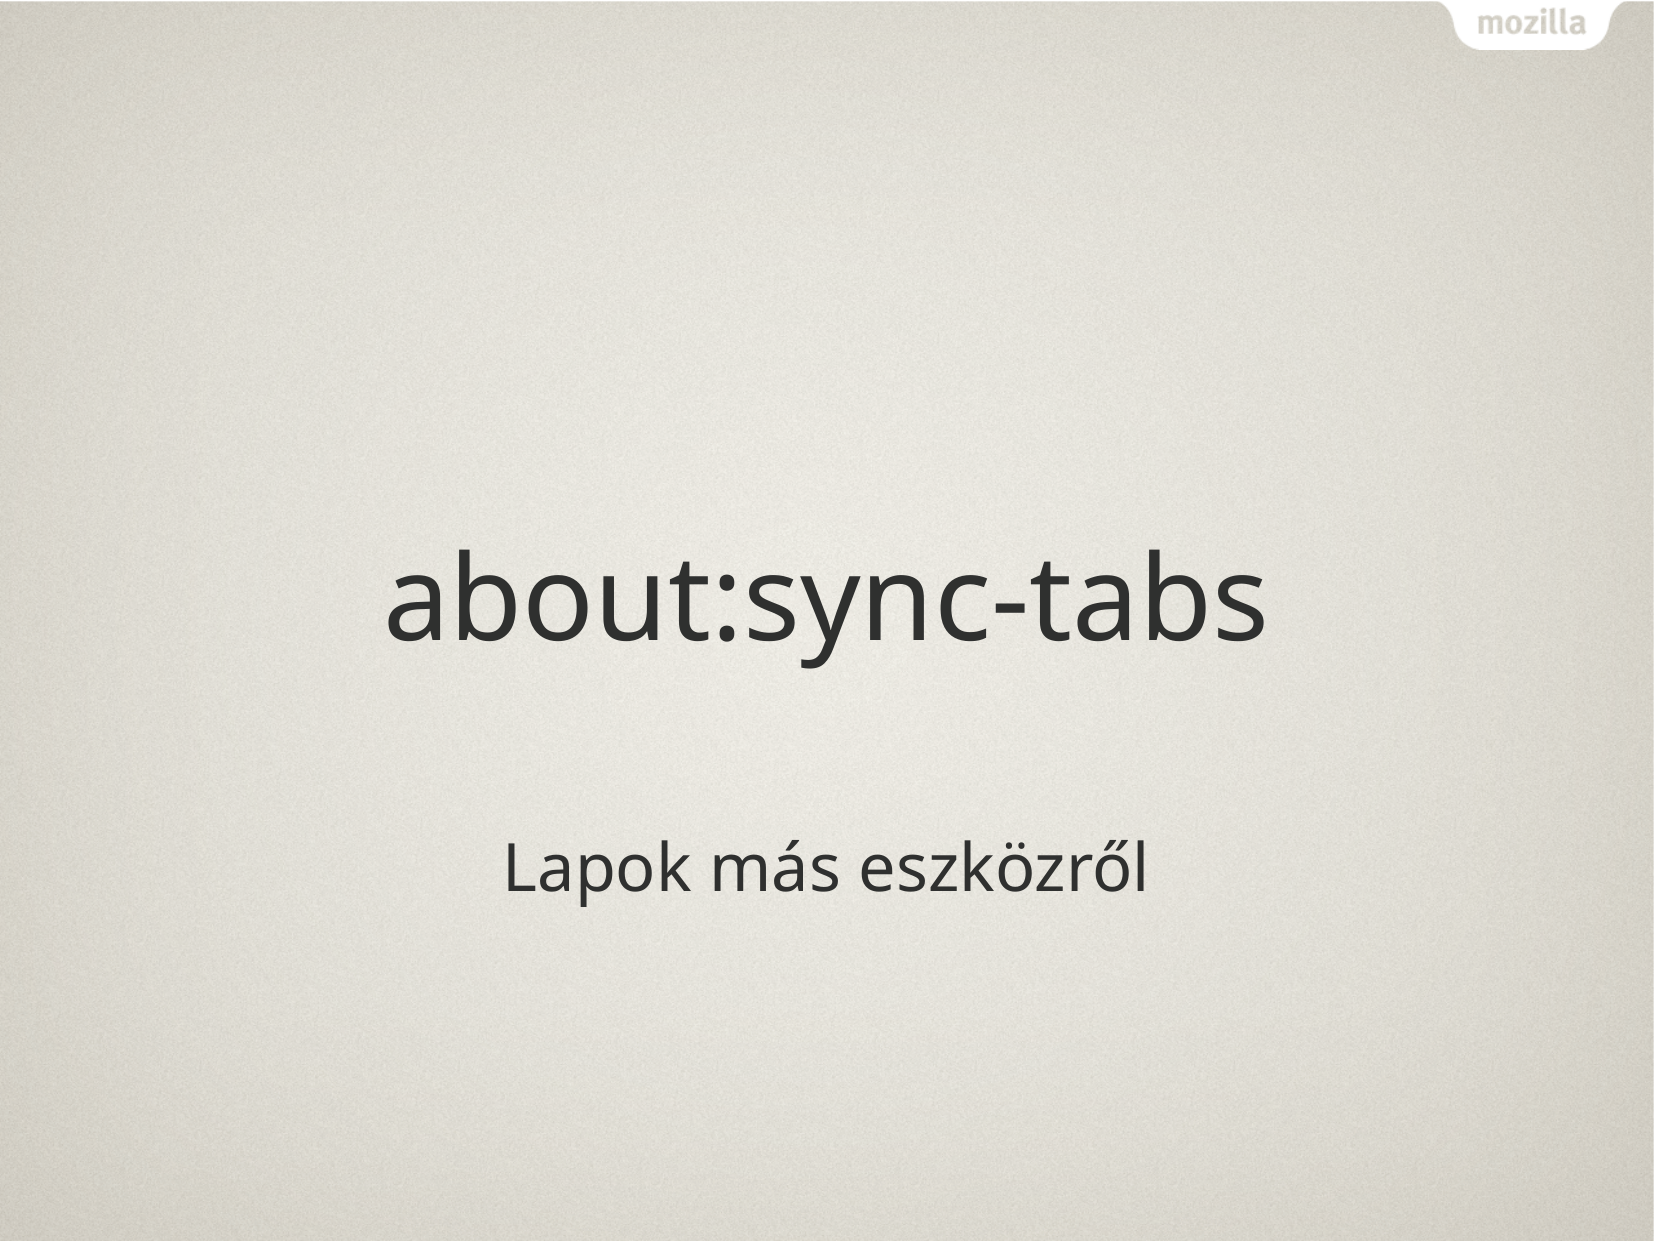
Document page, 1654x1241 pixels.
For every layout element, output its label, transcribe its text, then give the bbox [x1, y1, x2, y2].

picture [0, 0, 1654, 1241]
title about:sync-tabs [45, 260, 1609, 645]
subtitle Lapok más eszközről [45, 645, 1609, 1164]
